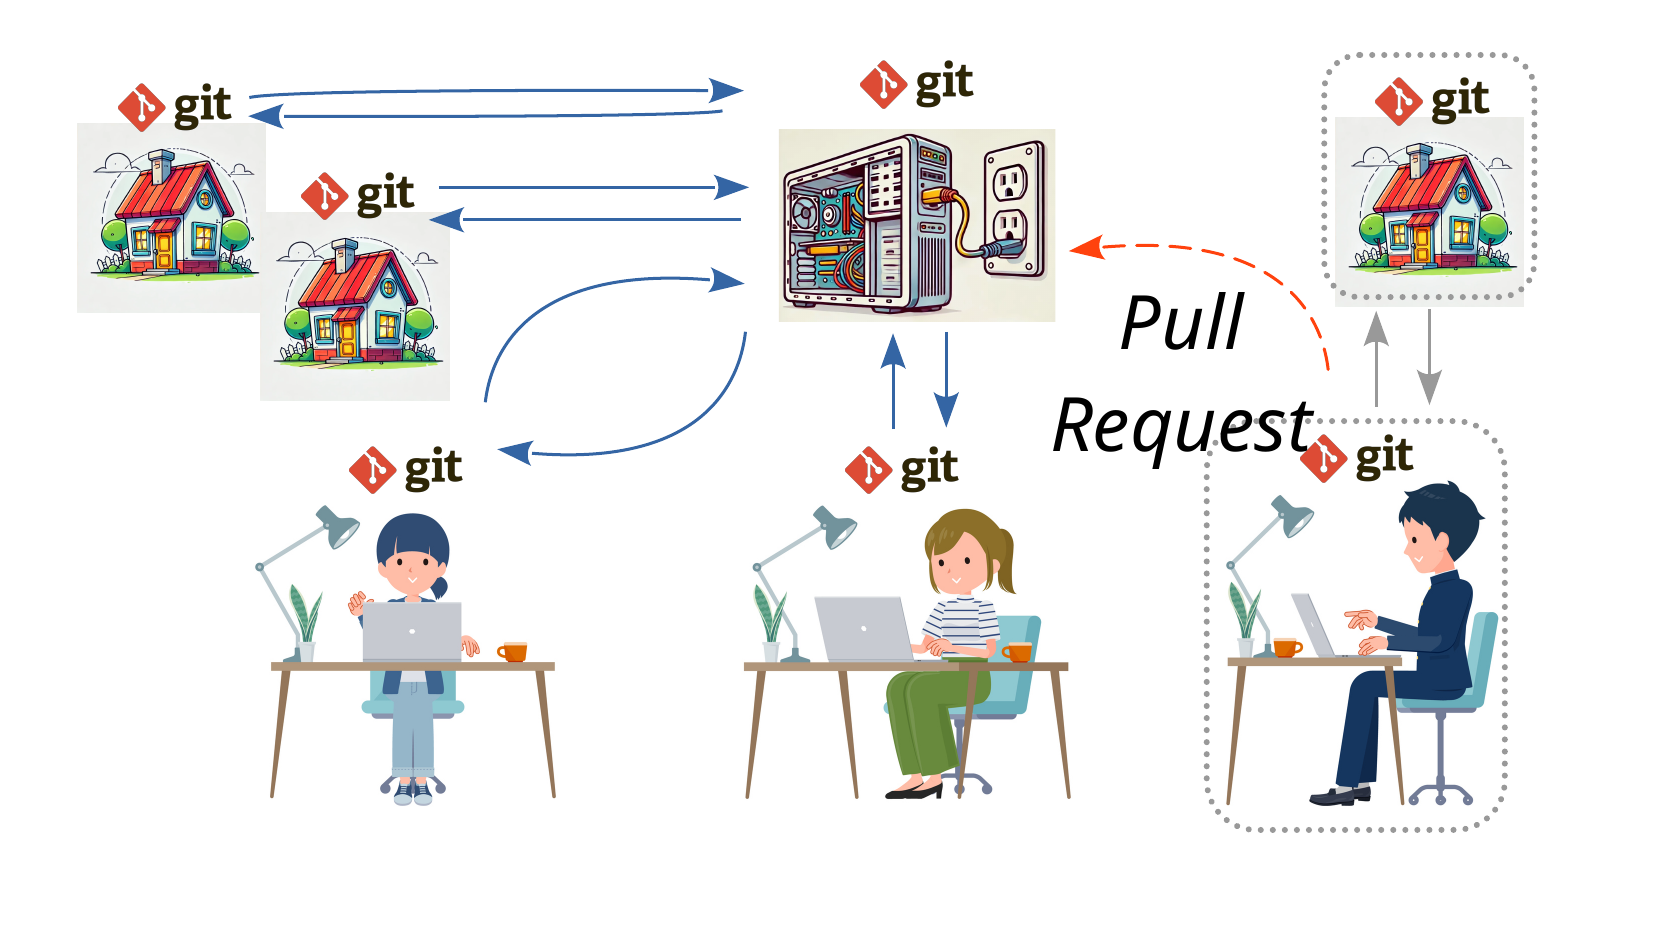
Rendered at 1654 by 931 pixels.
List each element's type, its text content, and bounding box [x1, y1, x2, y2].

picture [1335, 77, 1524, 307]
picture [778, 129, 1056, 322]
picture [860, 60, 974, 109]
picture [161, 446, 628, 868]
text_box Pull Request [1022, 261, 1340, 503]
picture [1182, 433, 1515, 830]
picture [695, 446, 1105, 832]
picture [77, 83, 450, 401]
